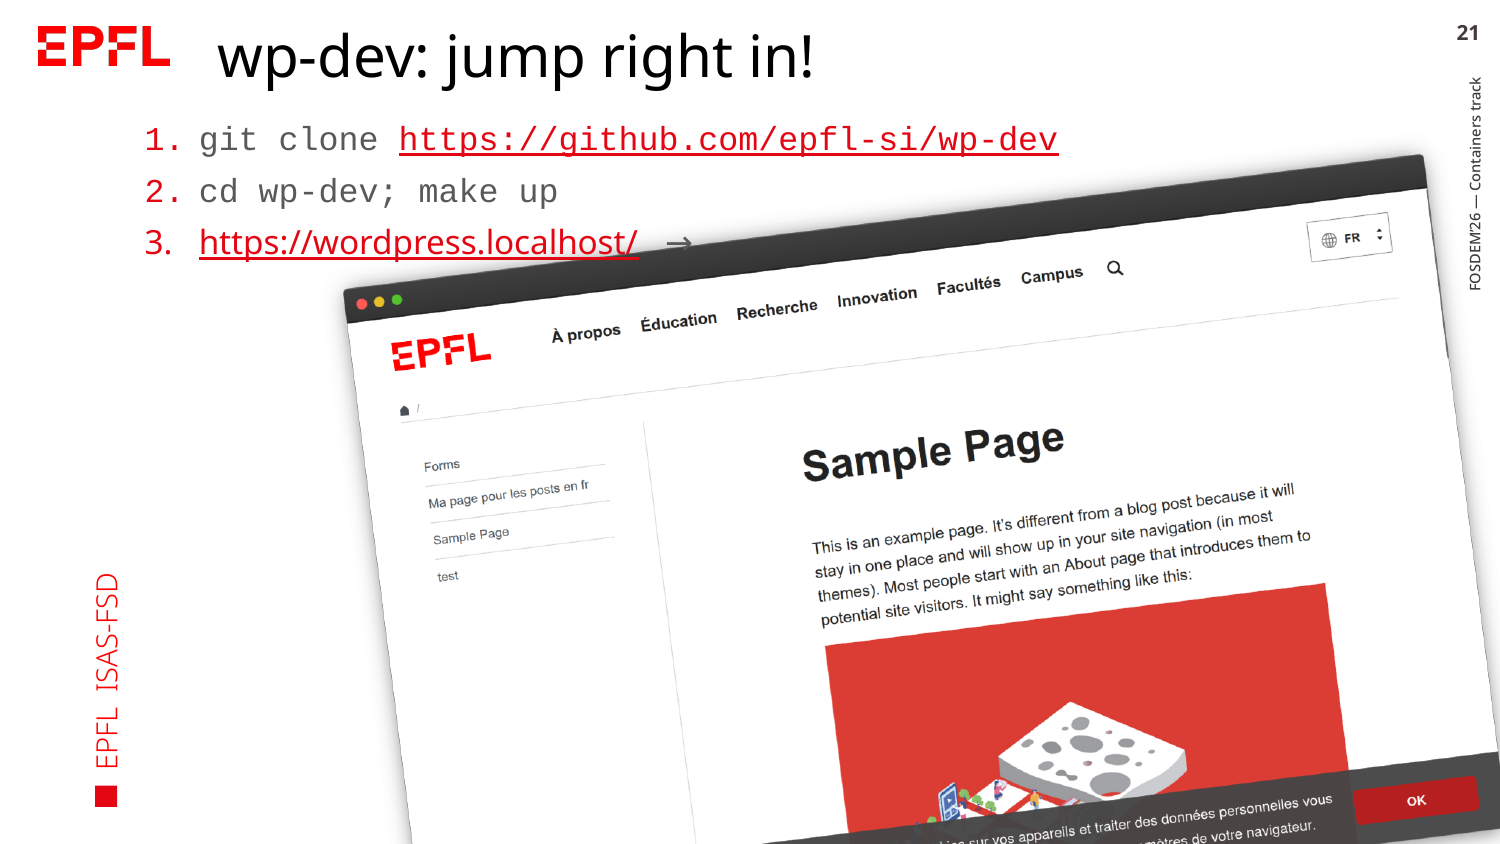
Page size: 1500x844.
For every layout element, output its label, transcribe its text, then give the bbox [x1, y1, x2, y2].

list git clone https://github.com/epfl-si/wp-dev cd wp-dev; make up https://wordpress.localhost/ → [108, 102, 1479, 526]
slide_number <number> [1415, 0, 1496, 65]
picture [38, 26, 170, 66]
picture [349, 429, 1500, 844]
title wp-dev: jump right in! [202, 0, 1449, 102]
